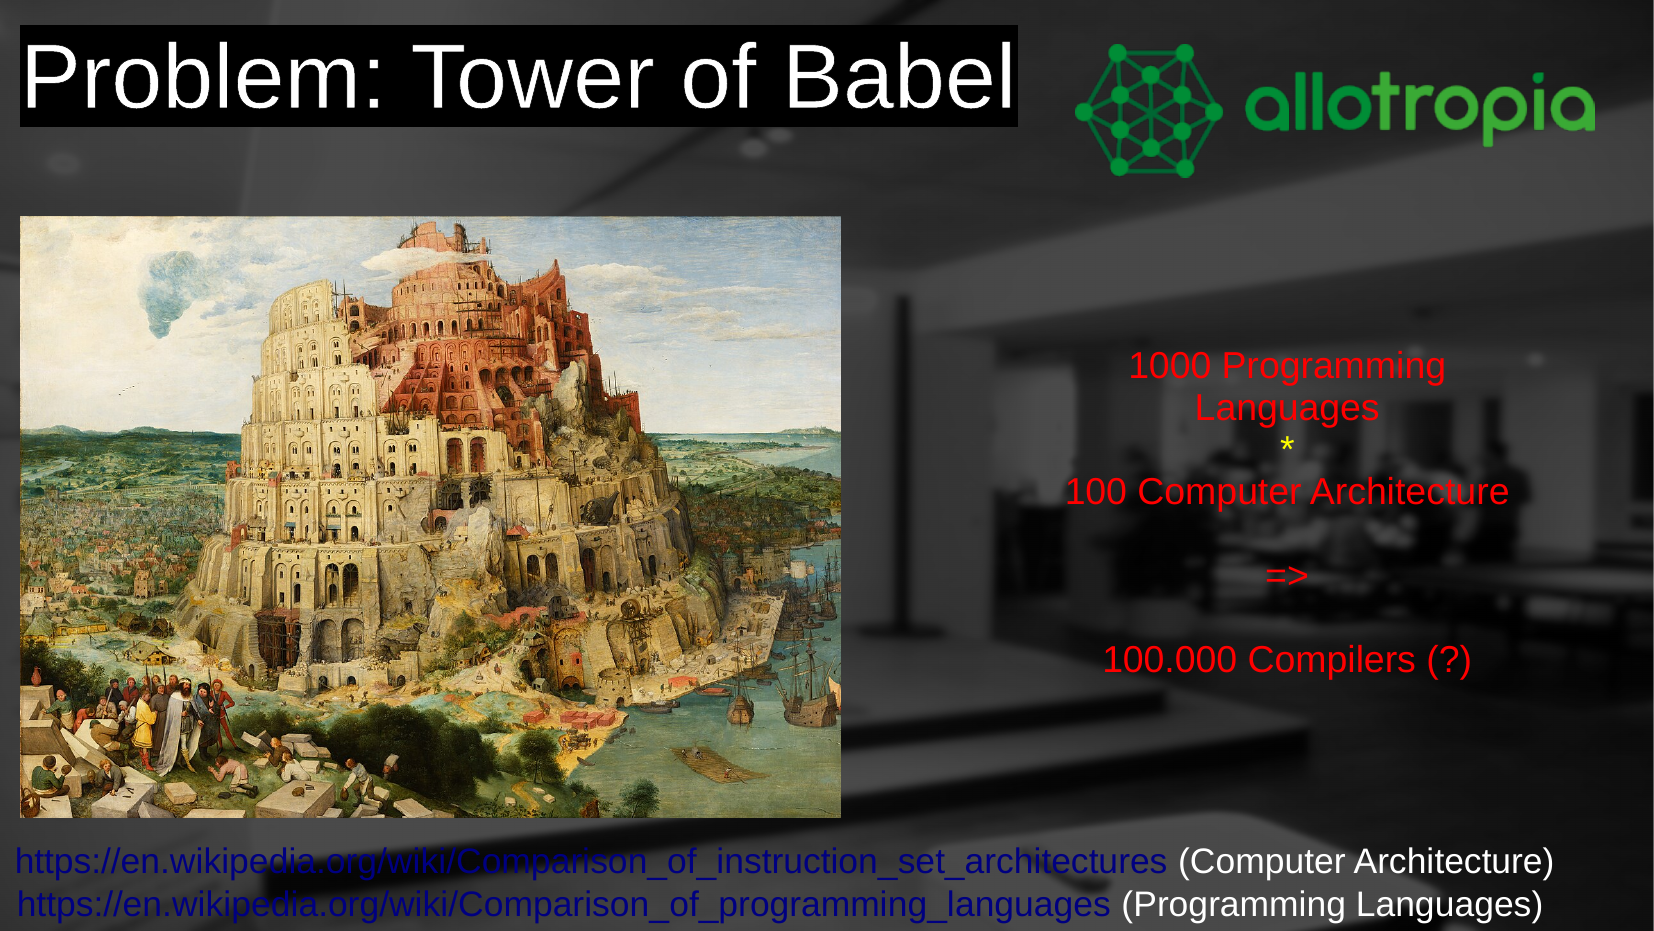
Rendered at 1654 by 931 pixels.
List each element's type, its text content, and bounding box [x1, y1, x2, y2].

text_box https://en.wikipedia.org/wiki/Comparison_of_instruction_set_architectures (Computer Architecture) [0, 833, 1651, 889]
picture [0, 0, 1654, 931]
text_box https://en.wikipedia.org/wiki/Comparison_of_programming_languages (Programming Languages) [2, 876, 1653, 931]
title Problem: Tower of Babel [19, 2, 1172, 151]
text_box 1000 Programming Languages * 100 Computer Architecture => 100.000 Compilers (?) [1050, 337, 1538, 815]
